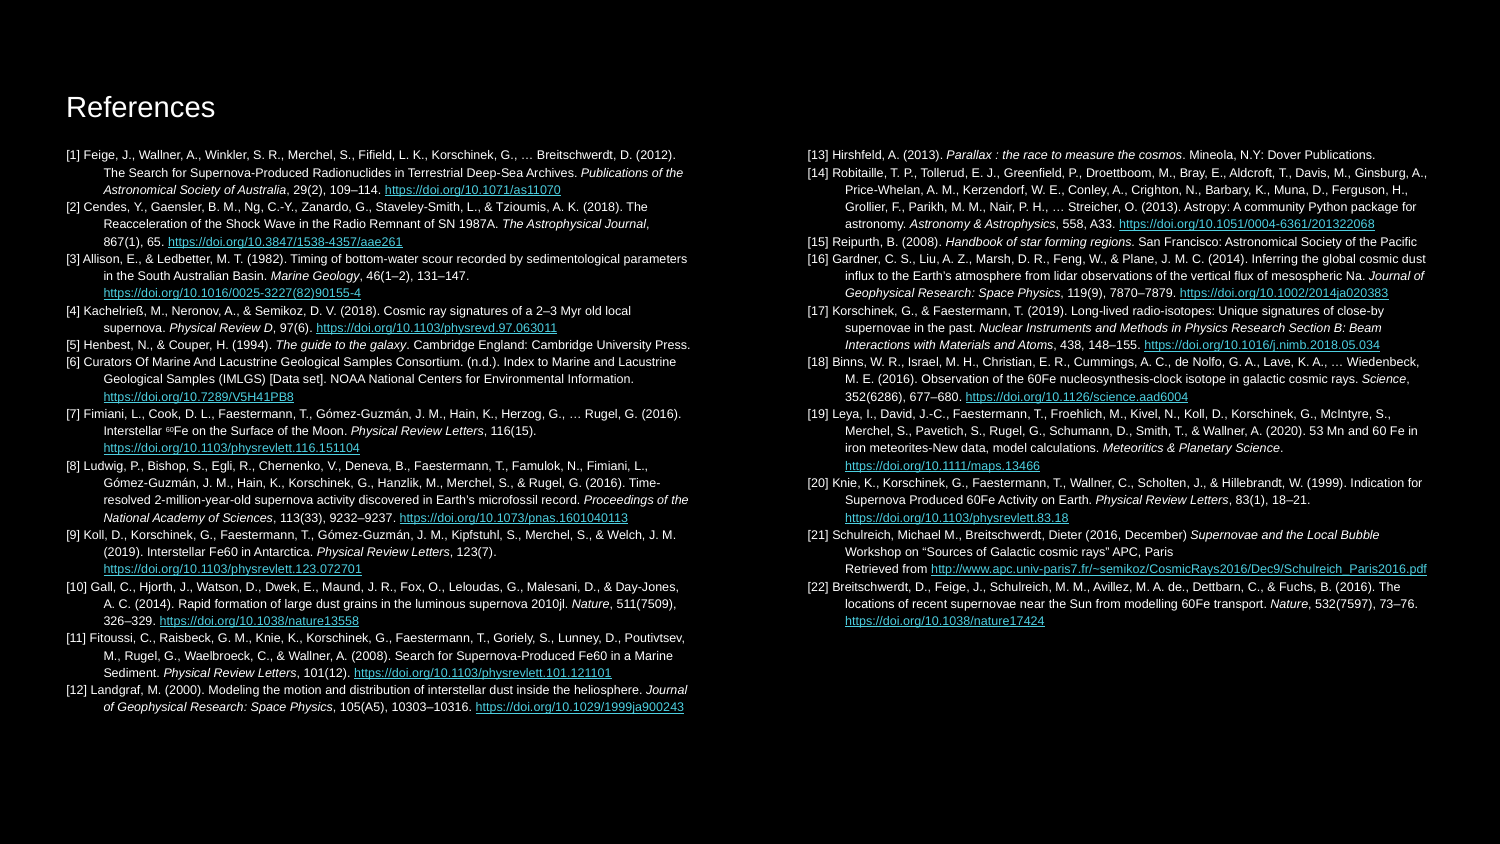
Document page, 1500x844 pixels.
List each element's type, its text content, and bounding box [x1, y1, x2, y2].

title References [51, 72, 1449, 131]
list [13] Hirshfeld, A. (2013). Parallax : the race to measure the cosmos. Mineola, N.Y: Dover Publications. [14] Robitaille, T. P., Tollerud, E. J., Greenfield, P., Droettboom, M., Bray, E., Aldcroft, T., Davis, M., Ginsburg, A., Price-Whelan, A. M., Kerzendorf, W. E., Conley, A., Crighton, N., Barbary, K., Muna, D., Ferguson, H., Grollier, F., Parikh, M. M., Nair, P. H., … Streicher, O. (2013). Astropy: A community Python package for astronomy. Astronomy & Astrophysics, 558, A33. https://doi.org/10.1051/0004-6361/201322068 [15] Reipurth, B. (2008). Handbook of star forming regions. San Francisco: Astronomical Society of the Pacific [16] Gardner, C. S., Liu, A. Z., Marsh, D. R., Feng, W., & Plane, J. M. C. (2014). Inferring the global cosmic dust influx to the Earth’s atmosphere from lidar observations of the vertical flux of mesospheric Na. Journal of Geophysical Research: Space Physics, 119(9), 7870–7879. https://doi.org/10.1002/2014ja020383 [17] Korschinek, G., & Faestermann, T. (2019). Long-lived radio-isotopes: Unique signatures of close-by supernovae in the past. Nuclear Instruments and Methods in Physics Research Section B: Beam Interactions with Materials and Atoms, 438, 148–155. https://doi.org/10.1016/j.nimb.2018.05.034 [18] Binns, W. R., Israel, M. H., Christian, E. R., Cummings, A. C., de Nolfo, G. A., Lave, K. A., … Wiedenbeck, M. E. (2016). Observation of the 60Fe nucleosynthesis-clock isotope in galactic cosmic rays. Science, 352(6286), 677–680. https://doi.org/10.1126/science.aad6004 [19] Leya, I., David, J.-C., Faestermann, T., Froehlich, M., Kivel, N., Koll, D., Korschinek, G., McIntyre, S., Merchel, S., Pavetich, S., Rugel, G., Schumann, D., Smith, T., & Wallner, A. (2020). 53 Mn and 60 Fe in iron meteorites-New data, model calculations. Meteoritics & Planetary Science. https://doi.org/10.1111/maps.13466 [20] Knie, K., Korschinek, G., Faestermann, T., Wallner, C., Scholten, J., & Hillebrandt, W. (1999). Indication for Supernova Produced 60Fe Activity on Earth. Physical Review Letters, 83(1), 18–21. https://doi.org/10.1103/physrevlett.83.18 [21] Schulreich, Michael M., Breitschwerdt, Dieter (2016, December) Supernovae and the Local Bubble Workshop on “Sources of Galactic cosmic rays” APC, Paris Retrieved from http://www.apc.univ-paris7.fr/~semikoz/CosmicRays2016/Dec9/Schulreich_Paris2016.pdf [22] Breitschwerdt, D., Feige, J., Schulreich, M. M., Avillez, M. A. de., Dettbarn, C., & Fuchs, B. (2016). The locations of recent supernovae near the Sun from modelling 60Fe transport. Nature, 532(7597), 73–76. https://doi.org/10.1038/nature17424 [792, 130, 1449, 750]
list [1] Feige, J., Wallner, A., Winkler, S. R., Merchel, S., Fifield, L. K., Korschinek, G., … Breitschwerdt, D. (2012). The Search for Supernova-Produced Radionuclides in Terrestrial Deep-Sea Archives. Publications of the Astronomical Society of Australia, 29(2), 109–114. https://doi.org/10.1071/as11070 [2] Cendes, Y., Gaensler, B. M., Ng, C.-Y., Zanardo, G., Staveley-Smith, L., & Tzioumis, A. K. (2018). The Reacceleration of the Shock Wave in the Radio Remnant of SN 1987A. The Astrophysical Journal, 867(1), 65. https://doi.org/10.3847/1538-4357/aae261 [3] Allison, E., & Ledbetter, M. T. (1982). Timing of bottom-water scour recorded by sedimentological parameters in the South Australian Basin. Marine Geology, 46(1–2), 131–147. https://doi.org/10.1016/0025-3227(82)90155-4 [4] Kachelrieß, M., Neronov, A., & Semikoz, D. V. (2018). Cosmic ray signatures of a 2–3 Myr old local supernova. Physical Review D, 97(6). https://doi.org/10.1103/physrevd.97.063011 [5] Henbest, N., & Couper, H. (1994). The guide to the galaxy. Cambridge England: Cambridge University Press. [6] Curators Of Marine And Lacustrine Geological Samples Consortium. (n.d.). Index to Marine and Lacustrine Geological Samples (IMLGS) [Data set]. NOAA National Centers for Environmental Information. https://doi.org/10.7289/V5H41PB8 [7] Fimiani, L., Cook, D. L., Faestermann, T., Gómez-Guzmán, J. M., Hain, K., Herzog, G., … Rugel, G. (2016). Interstellar 60Fe on the Surface of the Moon. Physical Review Letters, 116(15). https://doi.org/10.1103/physrevlett.116.151104 [8] Ludwig, P., Bishop, S., Egli, R., Chernenko, V., Deneva, B., Faestermann, T., Famulok, N., Fimiani, L., Gómez-Guzmán, J. M., Hain, K., Korschinek, G., Hanzlik, M., Merchel, S., & Rugel, G. (2016). Time-resolved 2-million-year-old supernova activity discovered in Earth’s microfossil record. Proceedings of the National Academy of Sciences, 113(33), 9232–9237. https://doi.org/10.1073/pnas.1601040113 [9] Koll, D., Korschinek, G., Faestermann, T., Gómez-Guzmán, J. M., Kipfstuhl, S., Merchel, S., & Welch, J. M. (2019). Interstellar Fe60 in Antarctica. Physical Review Letters, 123(7). https://doi.org/10.1103/physrevlett.123.072701 [10] Gall, C., Hjorth, J., Watson, D., Dwek, E., Maund, J. R., Fox, O., Leloudas, G., Malesani, D., & Day-Jones, A. C. (2014). Rapid formation of large dust grains in the luminous supernova 2010jl. Nature, 511(7509), 326–329. https://doi.org/10.1038/nature13558 [11] Fitoussi, C., Raisbeck, G. M., Knie, K., Korschinek, G., Faestermann, T., Goriely, S., Lunney, D., Poutivtsev, M., Rugel, G., Waelbroeck, C., & Wallner, A. (2008). Search for Supernova-Produced Fe60 in a Marine Sediment. Physical Review Letters, 101(12). https://doi.org/10.1103/physrevlett.101.121101 [12] Landgraf, M. (2000). Modeling the motion and distribution of interstellar dust inside the heliosphere. Journal of Geophysical Research: Space Physics, 105(A5), 10303–10316. https://doi.org/10.1029/1999ja900243 [51, 130, 708, 750]
